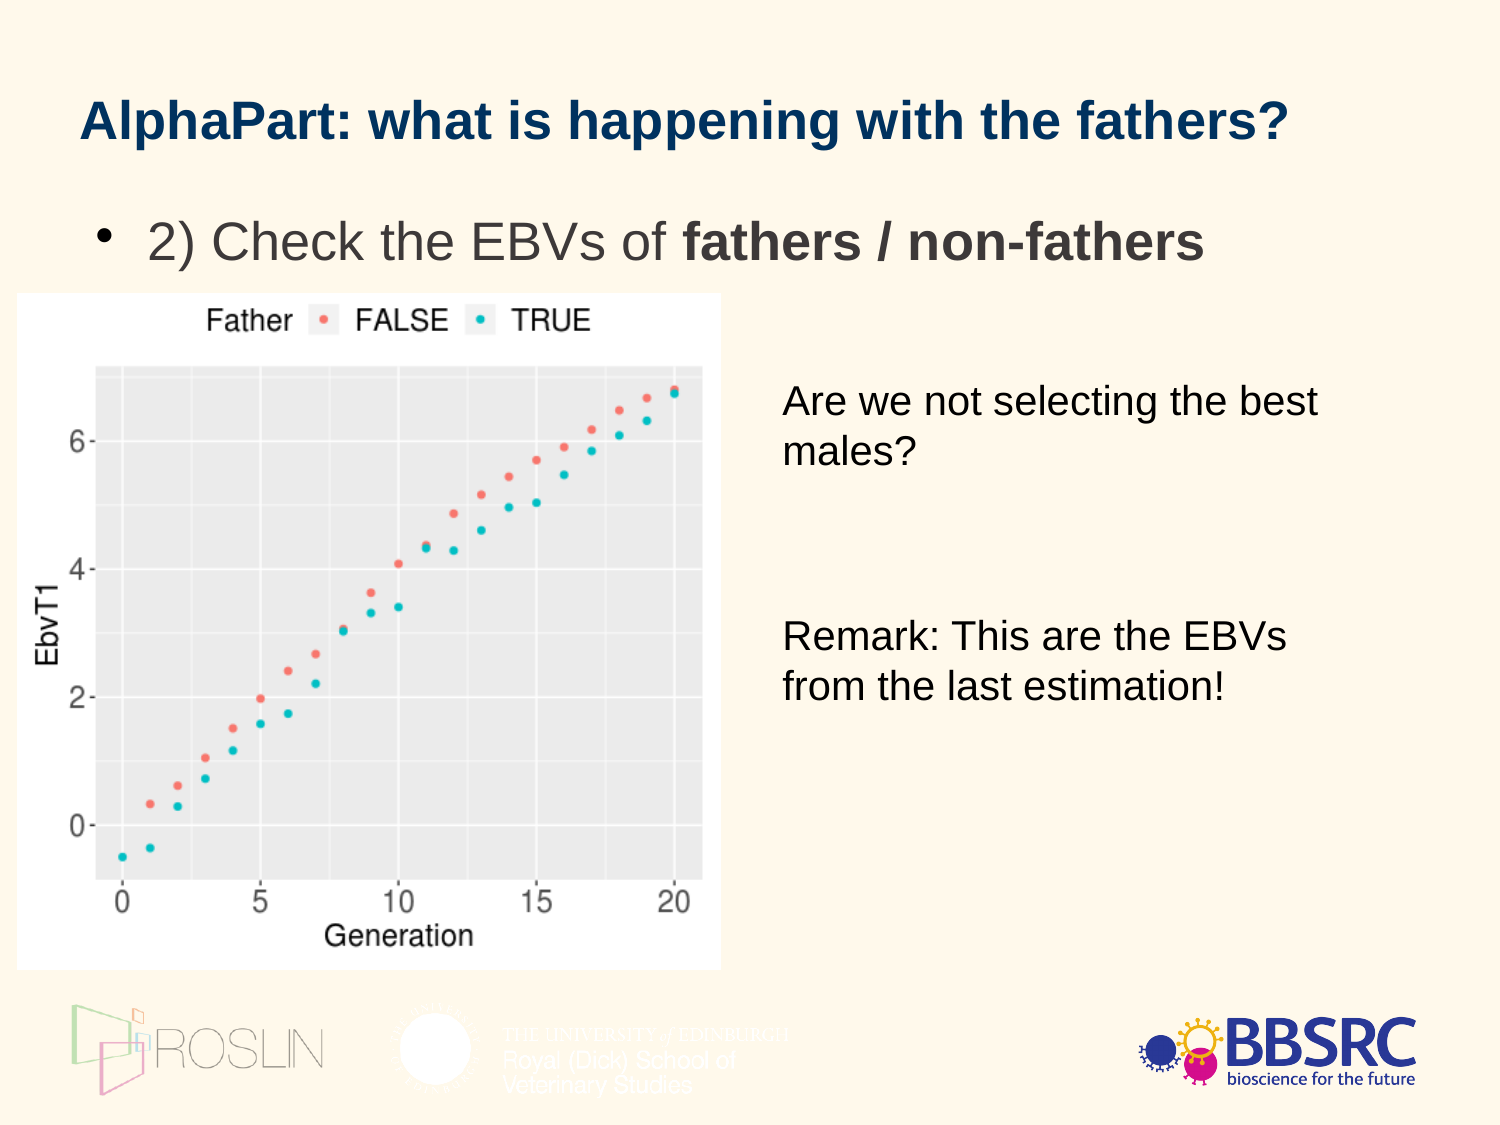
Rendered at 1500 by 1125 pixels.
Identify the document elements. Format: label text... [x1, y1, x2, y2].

text_box Are we not selecting the best males? Remark: This are the EBVs from the last estimation! [767, 366, 1394, 707]
text_box AlphaPart: what is happening with the fathers? [64, 78, 1425, 185]
picture [1137, 1014, 1416, 1092]
text_box 2) Check the EBVs of fathers / non-fathers [62, 198, 1425, 934]
picture [17, 293, 721, 1118]
